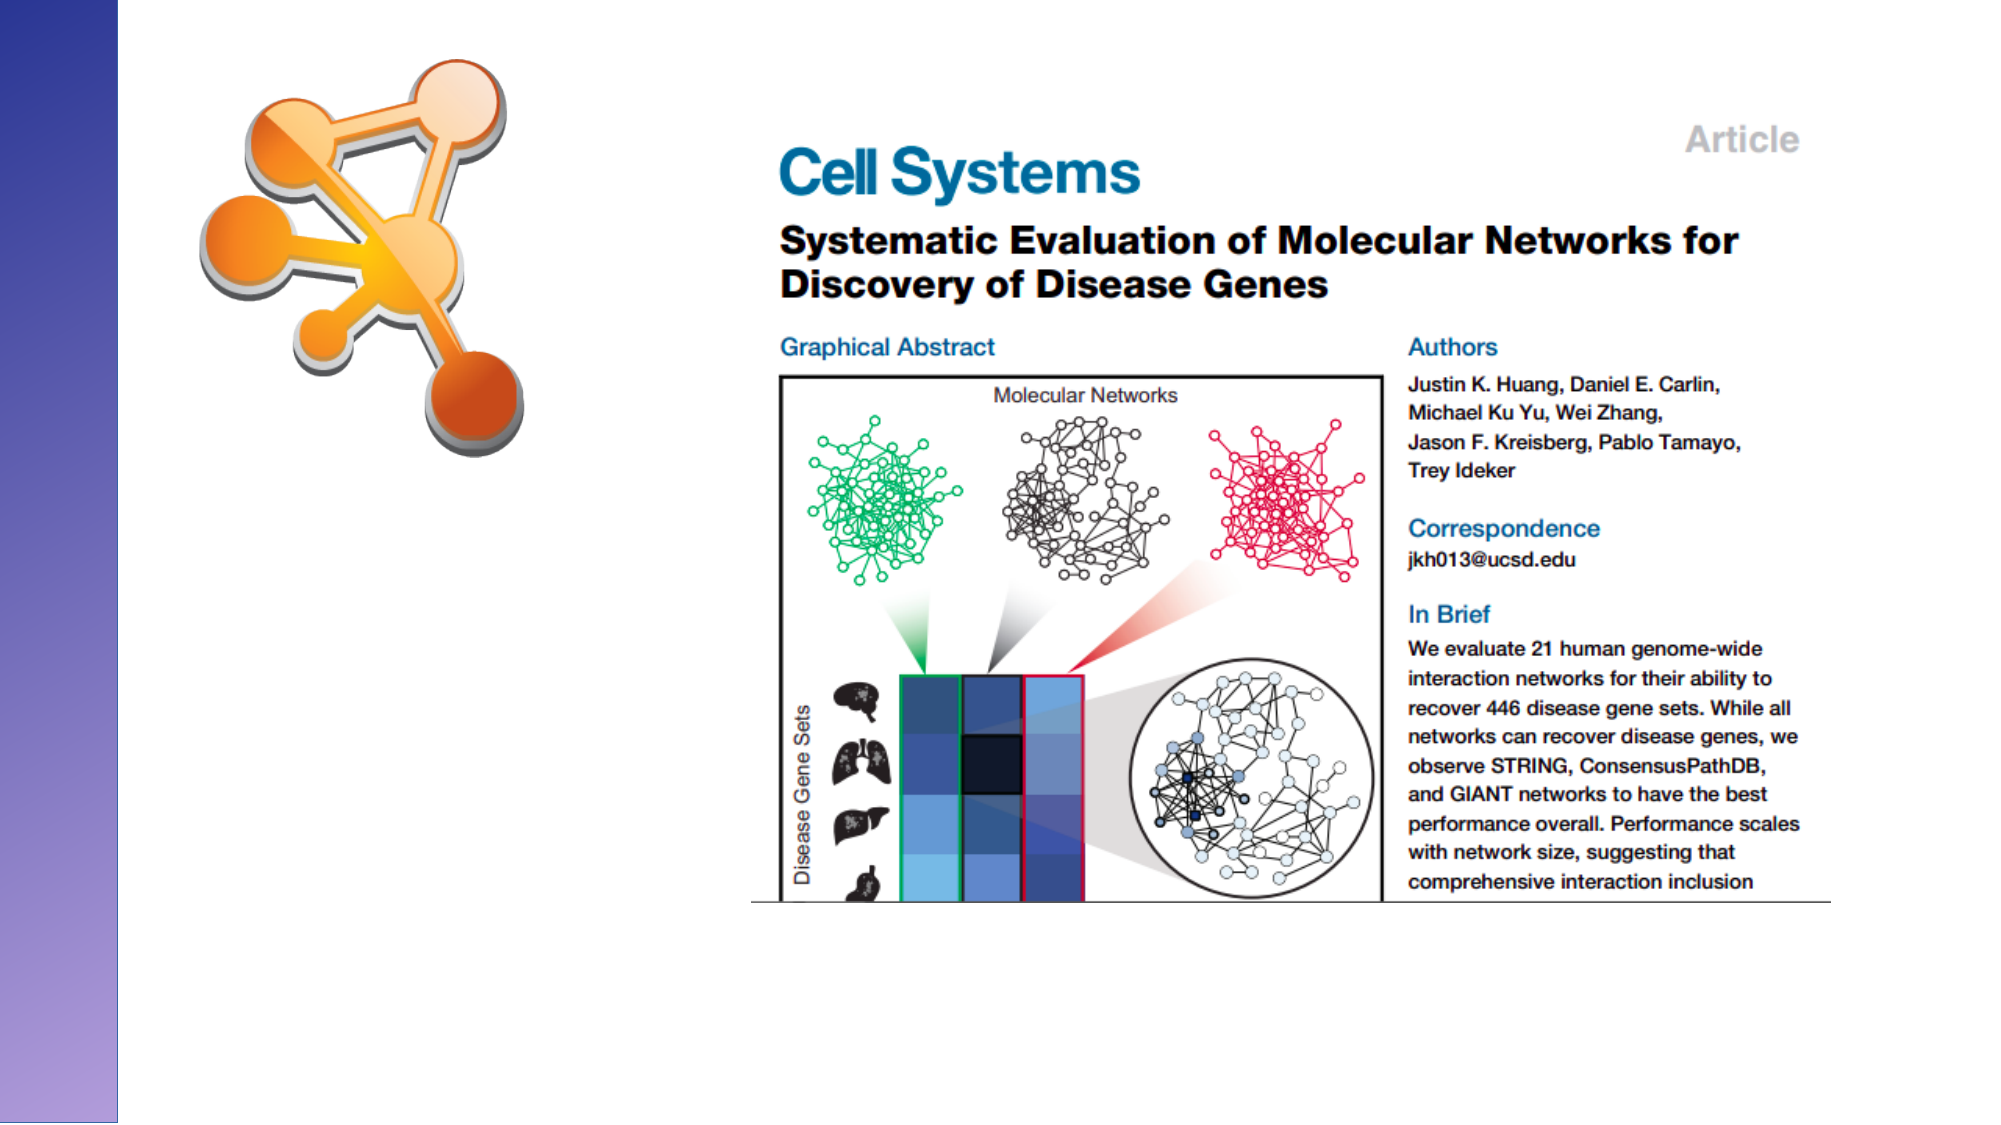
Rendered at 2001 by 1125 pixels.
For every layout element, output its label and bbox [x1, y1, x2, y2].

picture [162, 59, 562, 458]
picture [751, 118, 1831, 903]
text_box [0, 0, 118, 1123]
